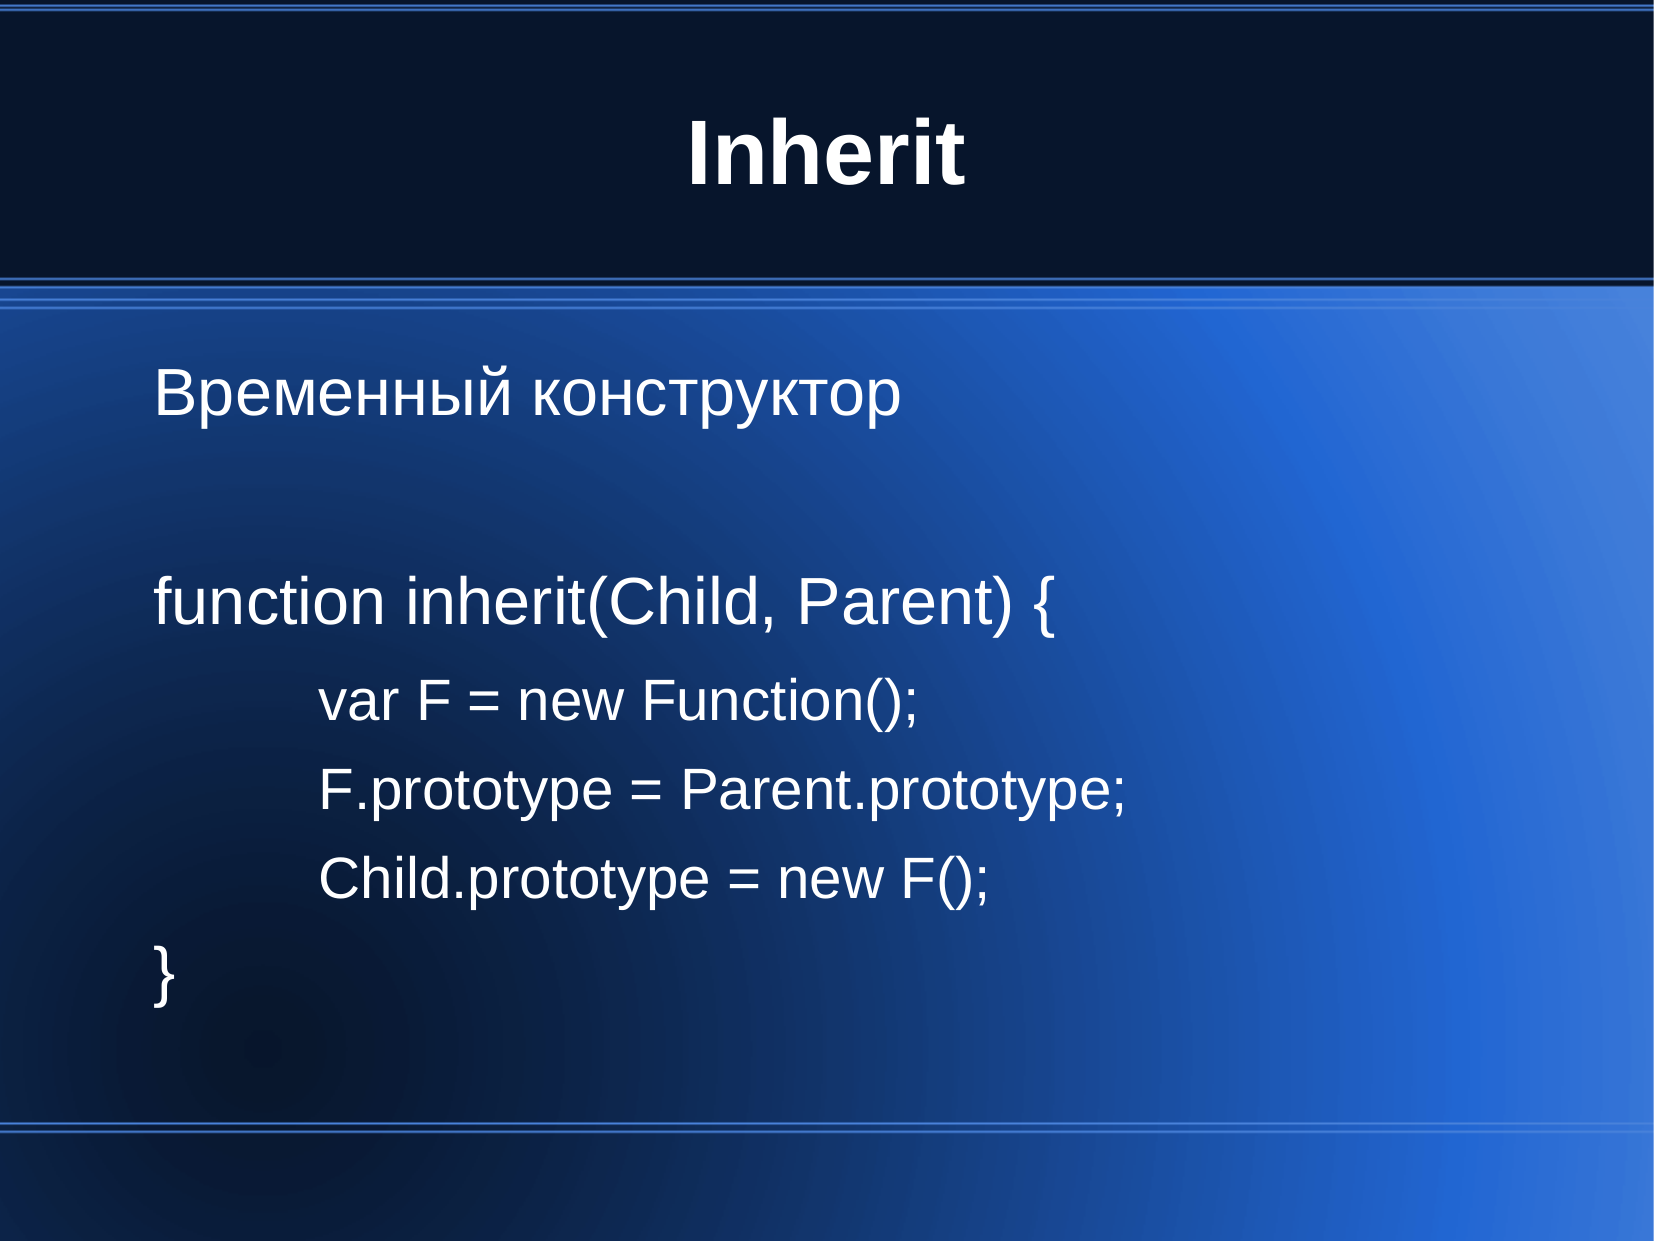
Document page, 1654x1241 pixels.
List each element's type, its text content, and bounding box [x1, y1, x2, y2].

title Inherit [82, 49, 1571, 257]
list Временный конструктор function inherit(Child, Parent) { var F = new Function(); F.prototype = Parent.prototype; Child.prototype = new F(); } [82, 355, 1571, 1058]
picture [0, 0, 1654, 1241]
